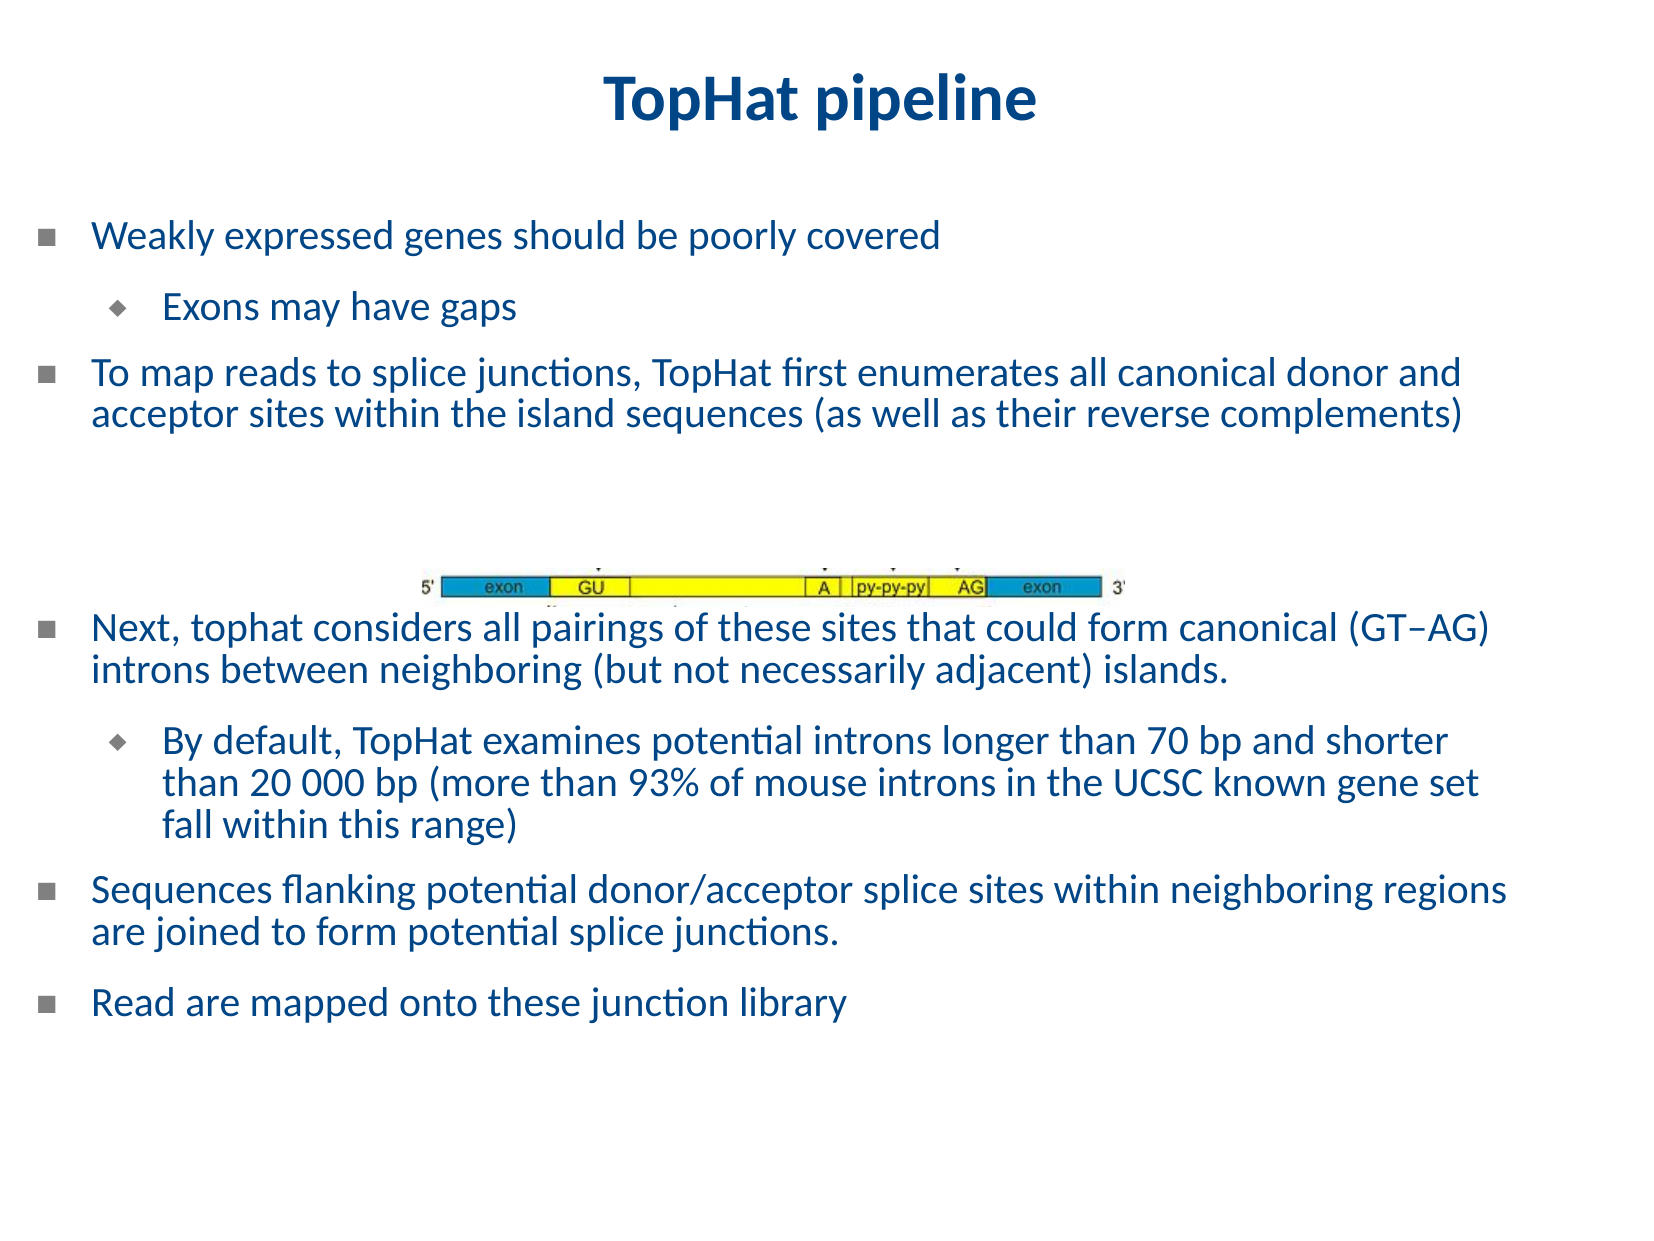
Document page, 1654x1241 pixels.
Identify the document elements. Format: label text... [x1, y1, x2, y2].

picture [421, 568, 1126, 607]
list Weakly expressed genes should be poorly covered Exons may have gaps To map reads to splice junctions, TopHat first enumerates all canonical donor and acceptor sites within the island sequences (as well as their reverse complements) Next, tophat considers all pairings of these sites that could form canonical (GT–AG) introns between neighboring (but not necessarily adjacent) islands. By default, TopHat examines potential introns longer than 70 bp and shorter than 20 000 bp (more than 93% of mouse introns in the UCSC known gene set fall within this range) Sequences flanking potential donor/acceptor splice sites within neighboring regions are joined to form potential splice junctions. Read are mapped onto these junction library [20, 218, 1509, 1175]
title TopHat pipeline [76, 0, 1565, 208]
